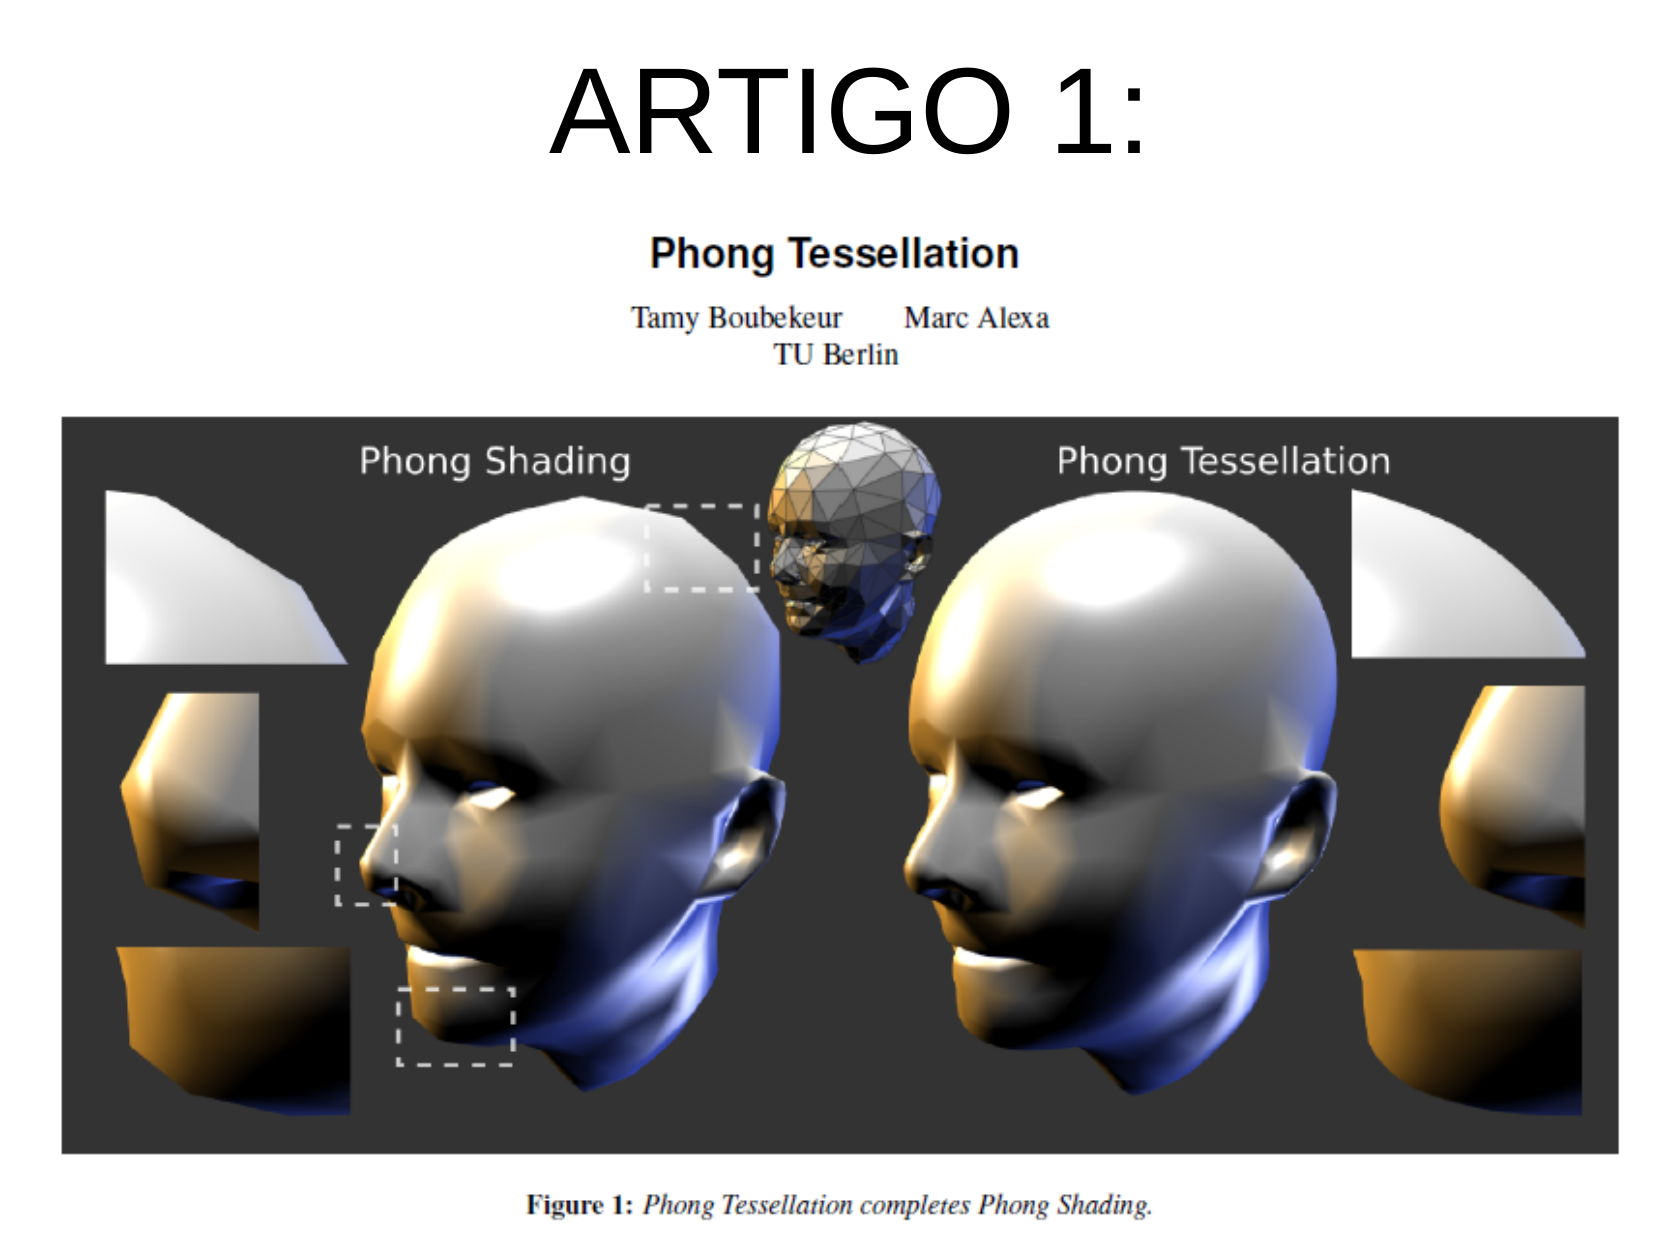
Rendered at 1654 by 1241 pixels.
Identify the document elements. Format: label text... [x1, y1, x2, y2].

picture [19, 183, 1643, 1241]
title ARTIGO 1: [259, 8, 1441, 183]
